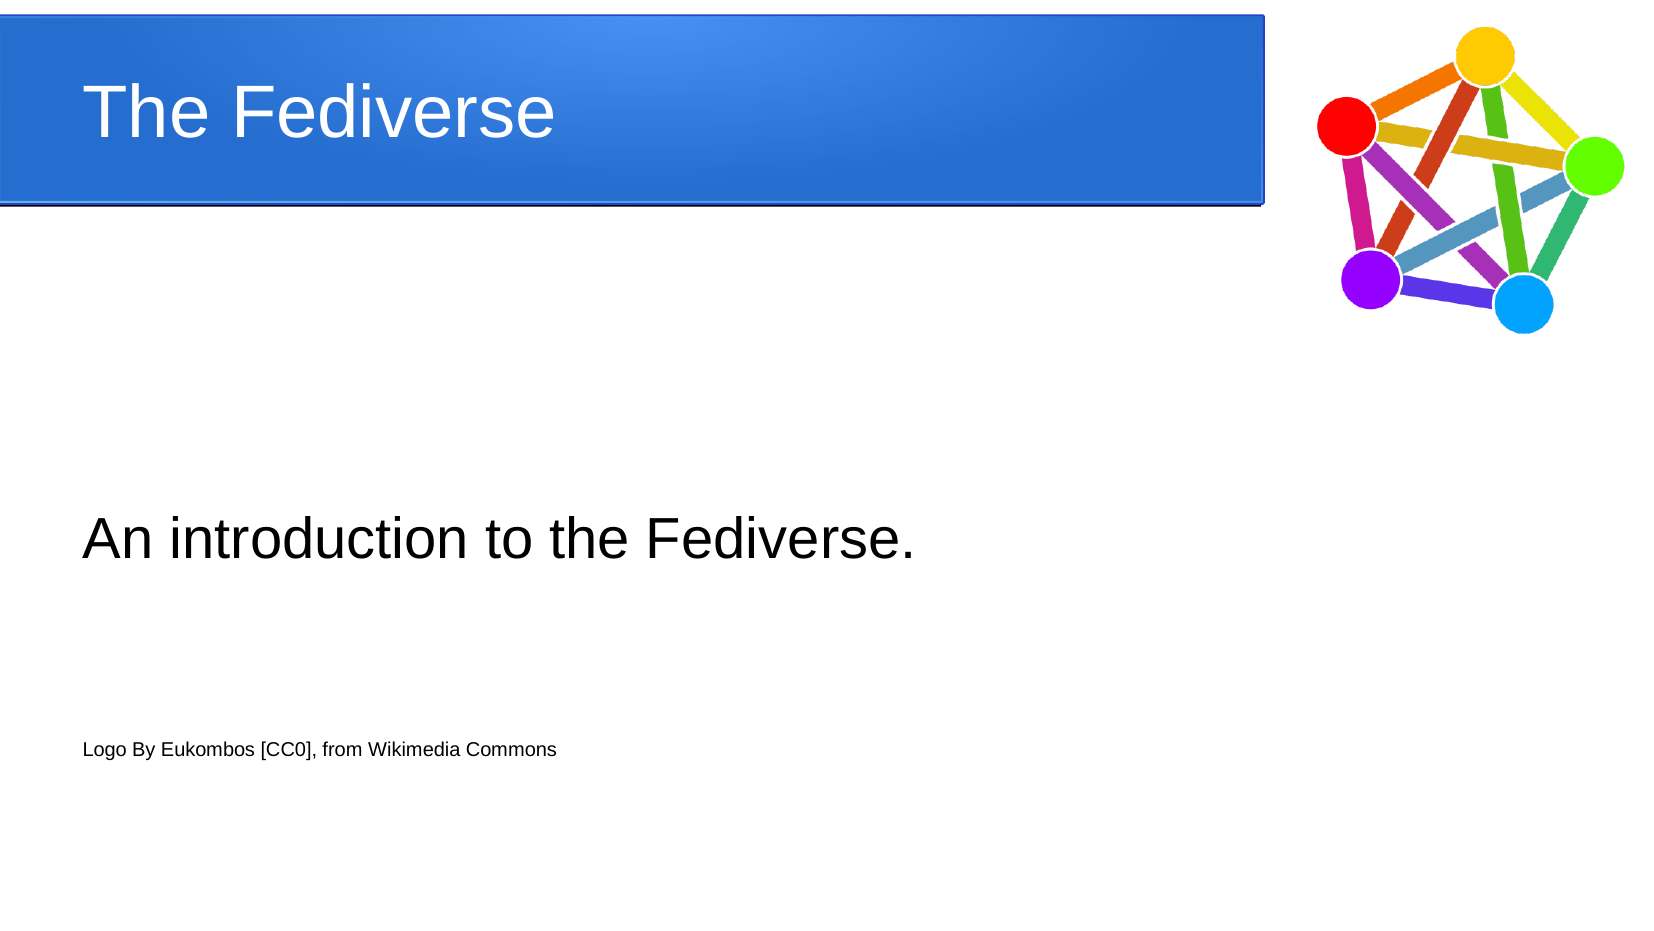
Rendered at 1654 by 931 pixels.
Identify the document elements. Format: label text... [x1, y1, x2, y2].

picture [1290, 12, 1638, 361]
list An introduction to the Fediverse. Logo By Eukombos [CC0], from Wikimedia Commons [82, 506, 1571, 764]
title The Fediverse [82, 35, 1235, 189]
